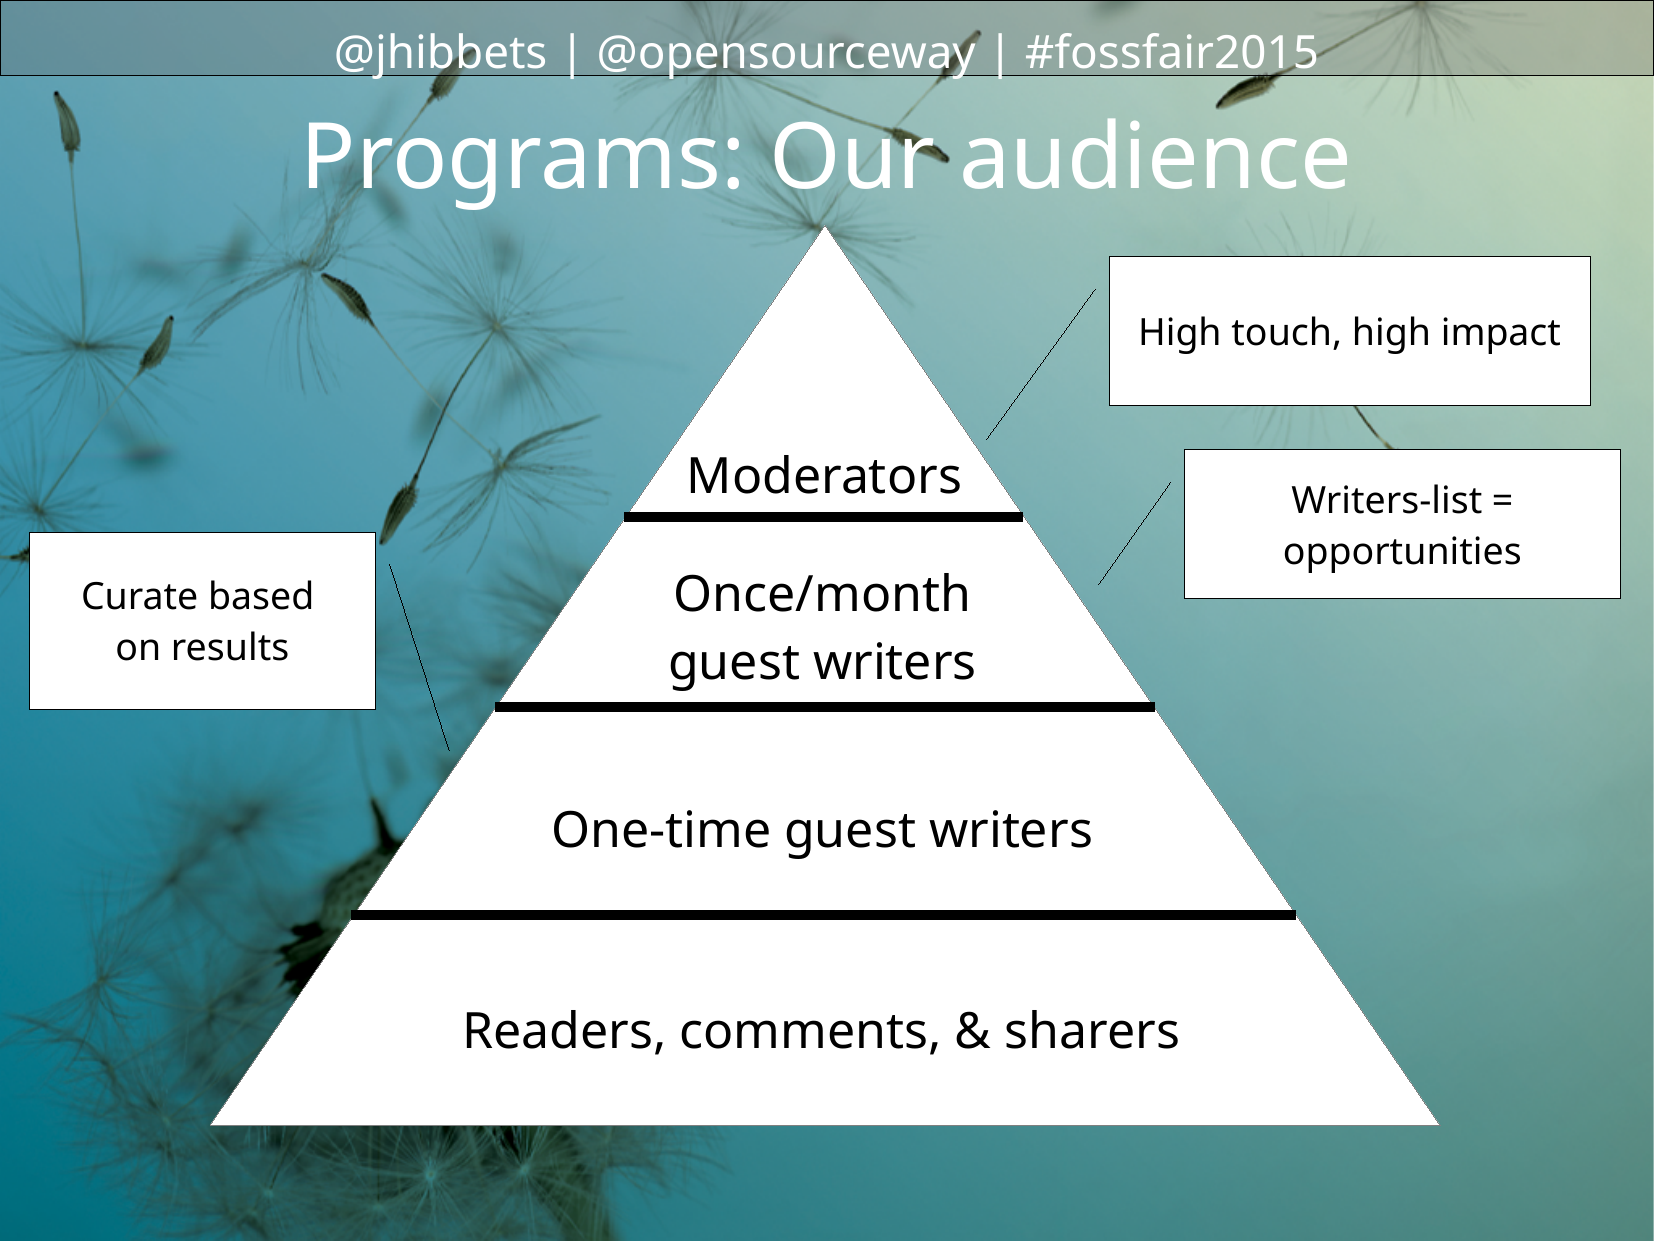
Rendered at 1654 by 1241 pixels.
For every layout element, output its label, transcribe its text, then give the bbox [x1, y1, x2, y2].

text_box High touch, high impact [1110, 256, 1590, 405]
text_box [683, 225, 967, 432]
text_box Once/month guest writers [653, 550, 1001, 666]
text_box Curate based on results [30, 532, 375, 709]
text_box [210, 914, 1441, 1126]
title Programs: Our audience [82, 49, 1571, 257]
text_box Moderators [672, 432, 980, 498]
text_box Writers-list = opportunities [1185, 450, 1620, 599]
text_box [499, 514, 1151, 702]
text_box One-time guest writers [536, 786, 1118, 852]
picture [0, 76, 1654, 1241]
text_box [356, 707, 1294, 910]
text_box [628, 448, 1022, 512]
text_box Readers, comments, & sharers [447, 987, 1206, 1053]
